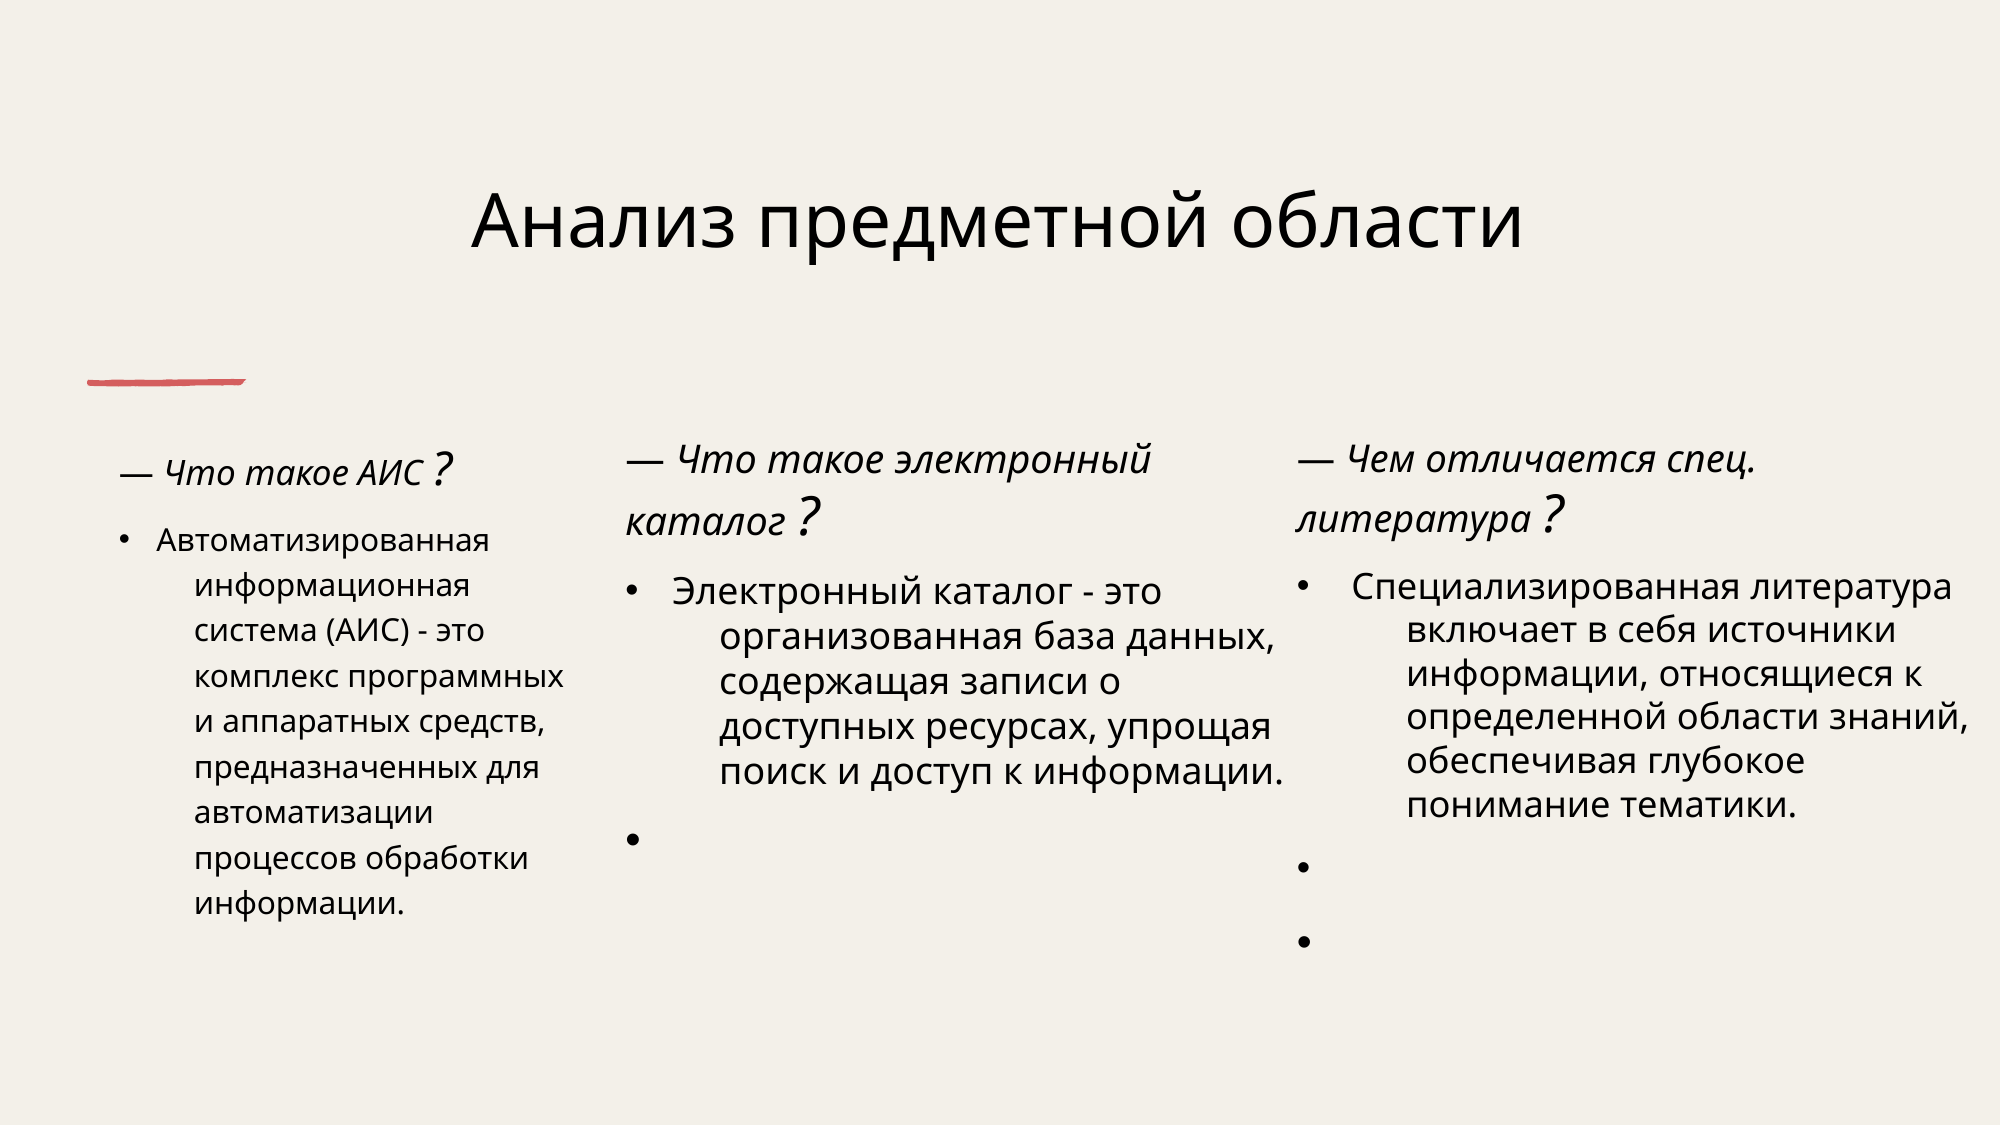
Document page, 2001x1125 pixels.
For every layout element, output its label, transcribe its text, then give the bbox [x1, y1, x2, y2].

title Анализ предметной области [172, 52, 1826, 271]
text_box — Чем отличается спец. литература ? Специализированная литература включает в себя источники информации, относящиеся к определенной области знаний, обеспечивая глубокое понимание тематики. [1281, 426, 2000, 833]
text_box — Что такое АИС ? Автоматизированная информационная система (АИС) - это комплекс программных и аппаратных средств, предназначенных для автоматизации процессов обработки информации. [103, 426, 593, 931]
text_box — Что такое электронный каталог ? Электронный каталог - это организованная база данных, содержащая записи о доступных ресурсах, упрощая поиск и доступ к информации. [610, 426, 1300, 904]
